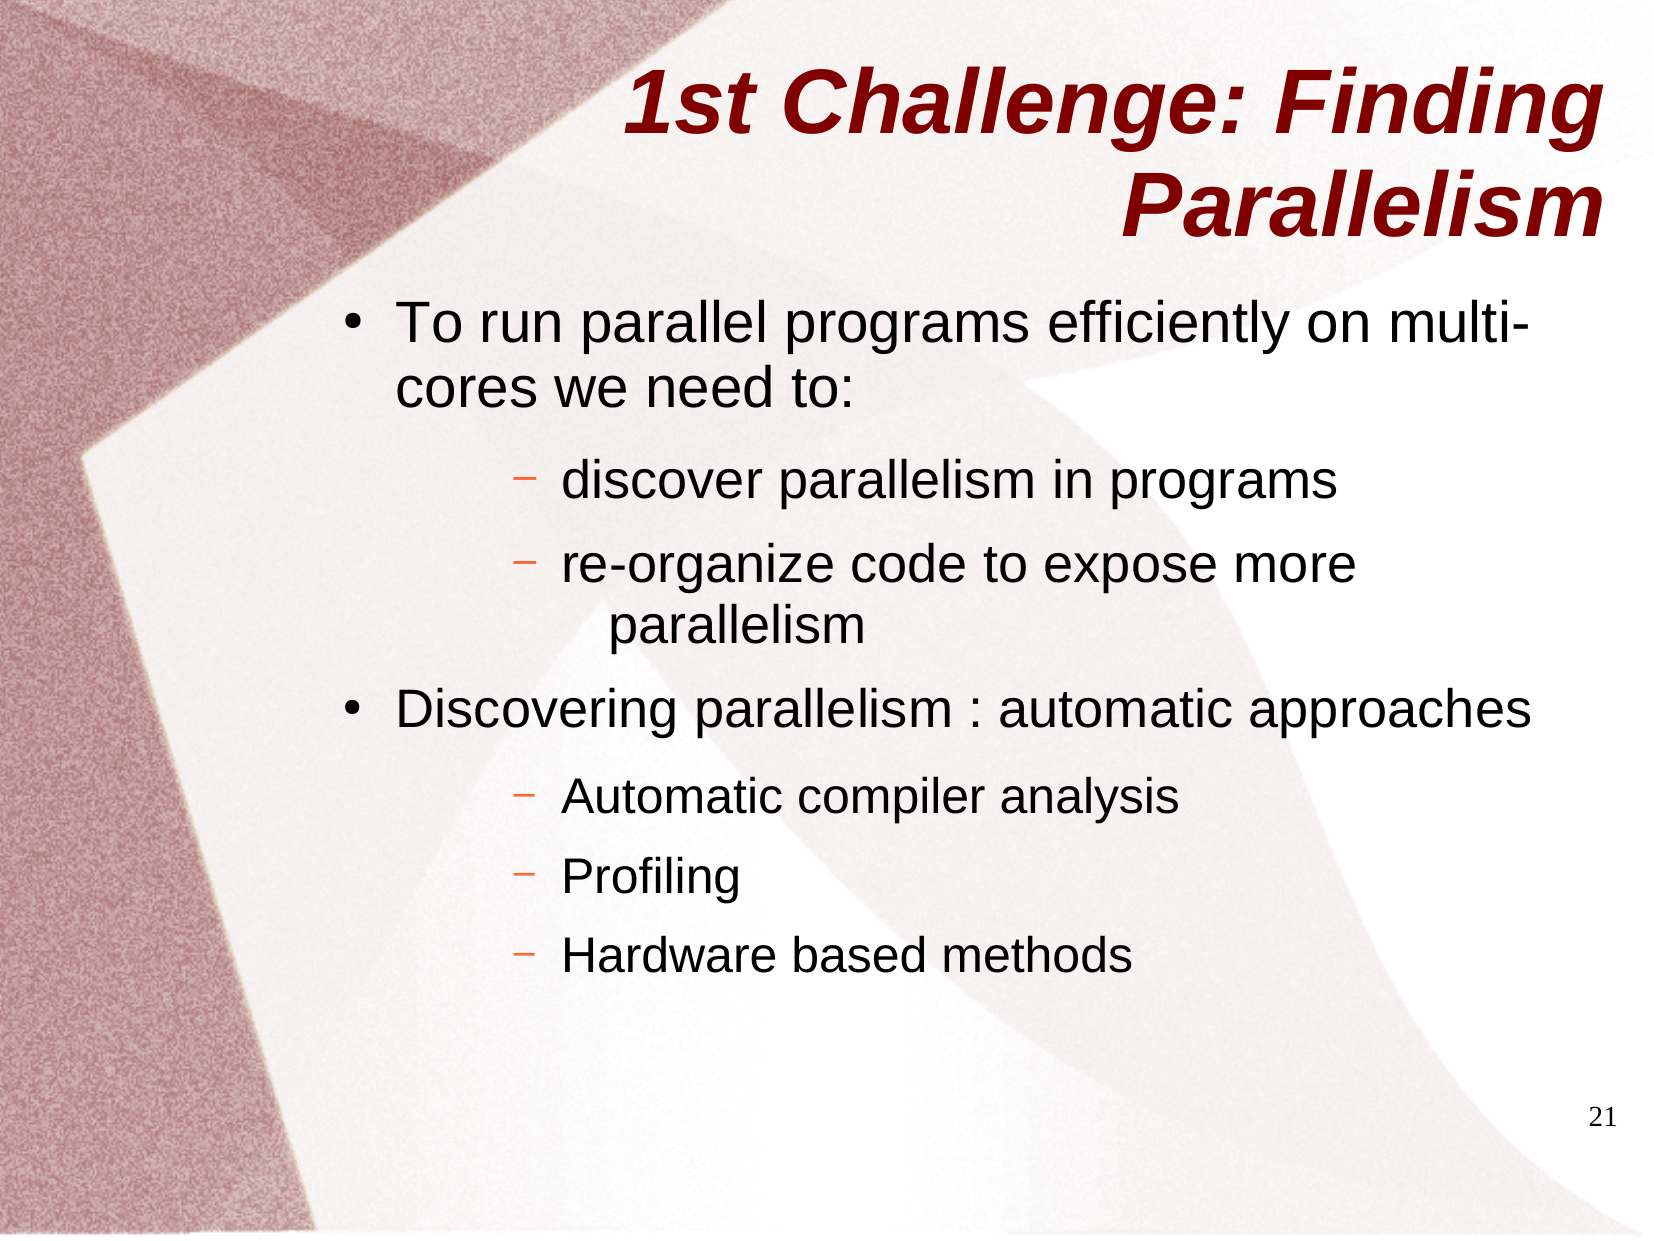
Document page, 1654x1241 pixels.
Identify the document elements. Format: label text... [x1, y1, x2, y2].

picture [0, 0, 1654, 1241]
title 1st Challenge: Finding Parallelism [596, 49, 1607, 257]
list To run parallel programs efficiently on multi-cores we need to: discover parallelism in programs re-organize code to expose more parallelism Discovering parallelism : automatic approaches Automatic compiler analysis Profiling Hardware based methods [324, 290, 1601, 1241]
